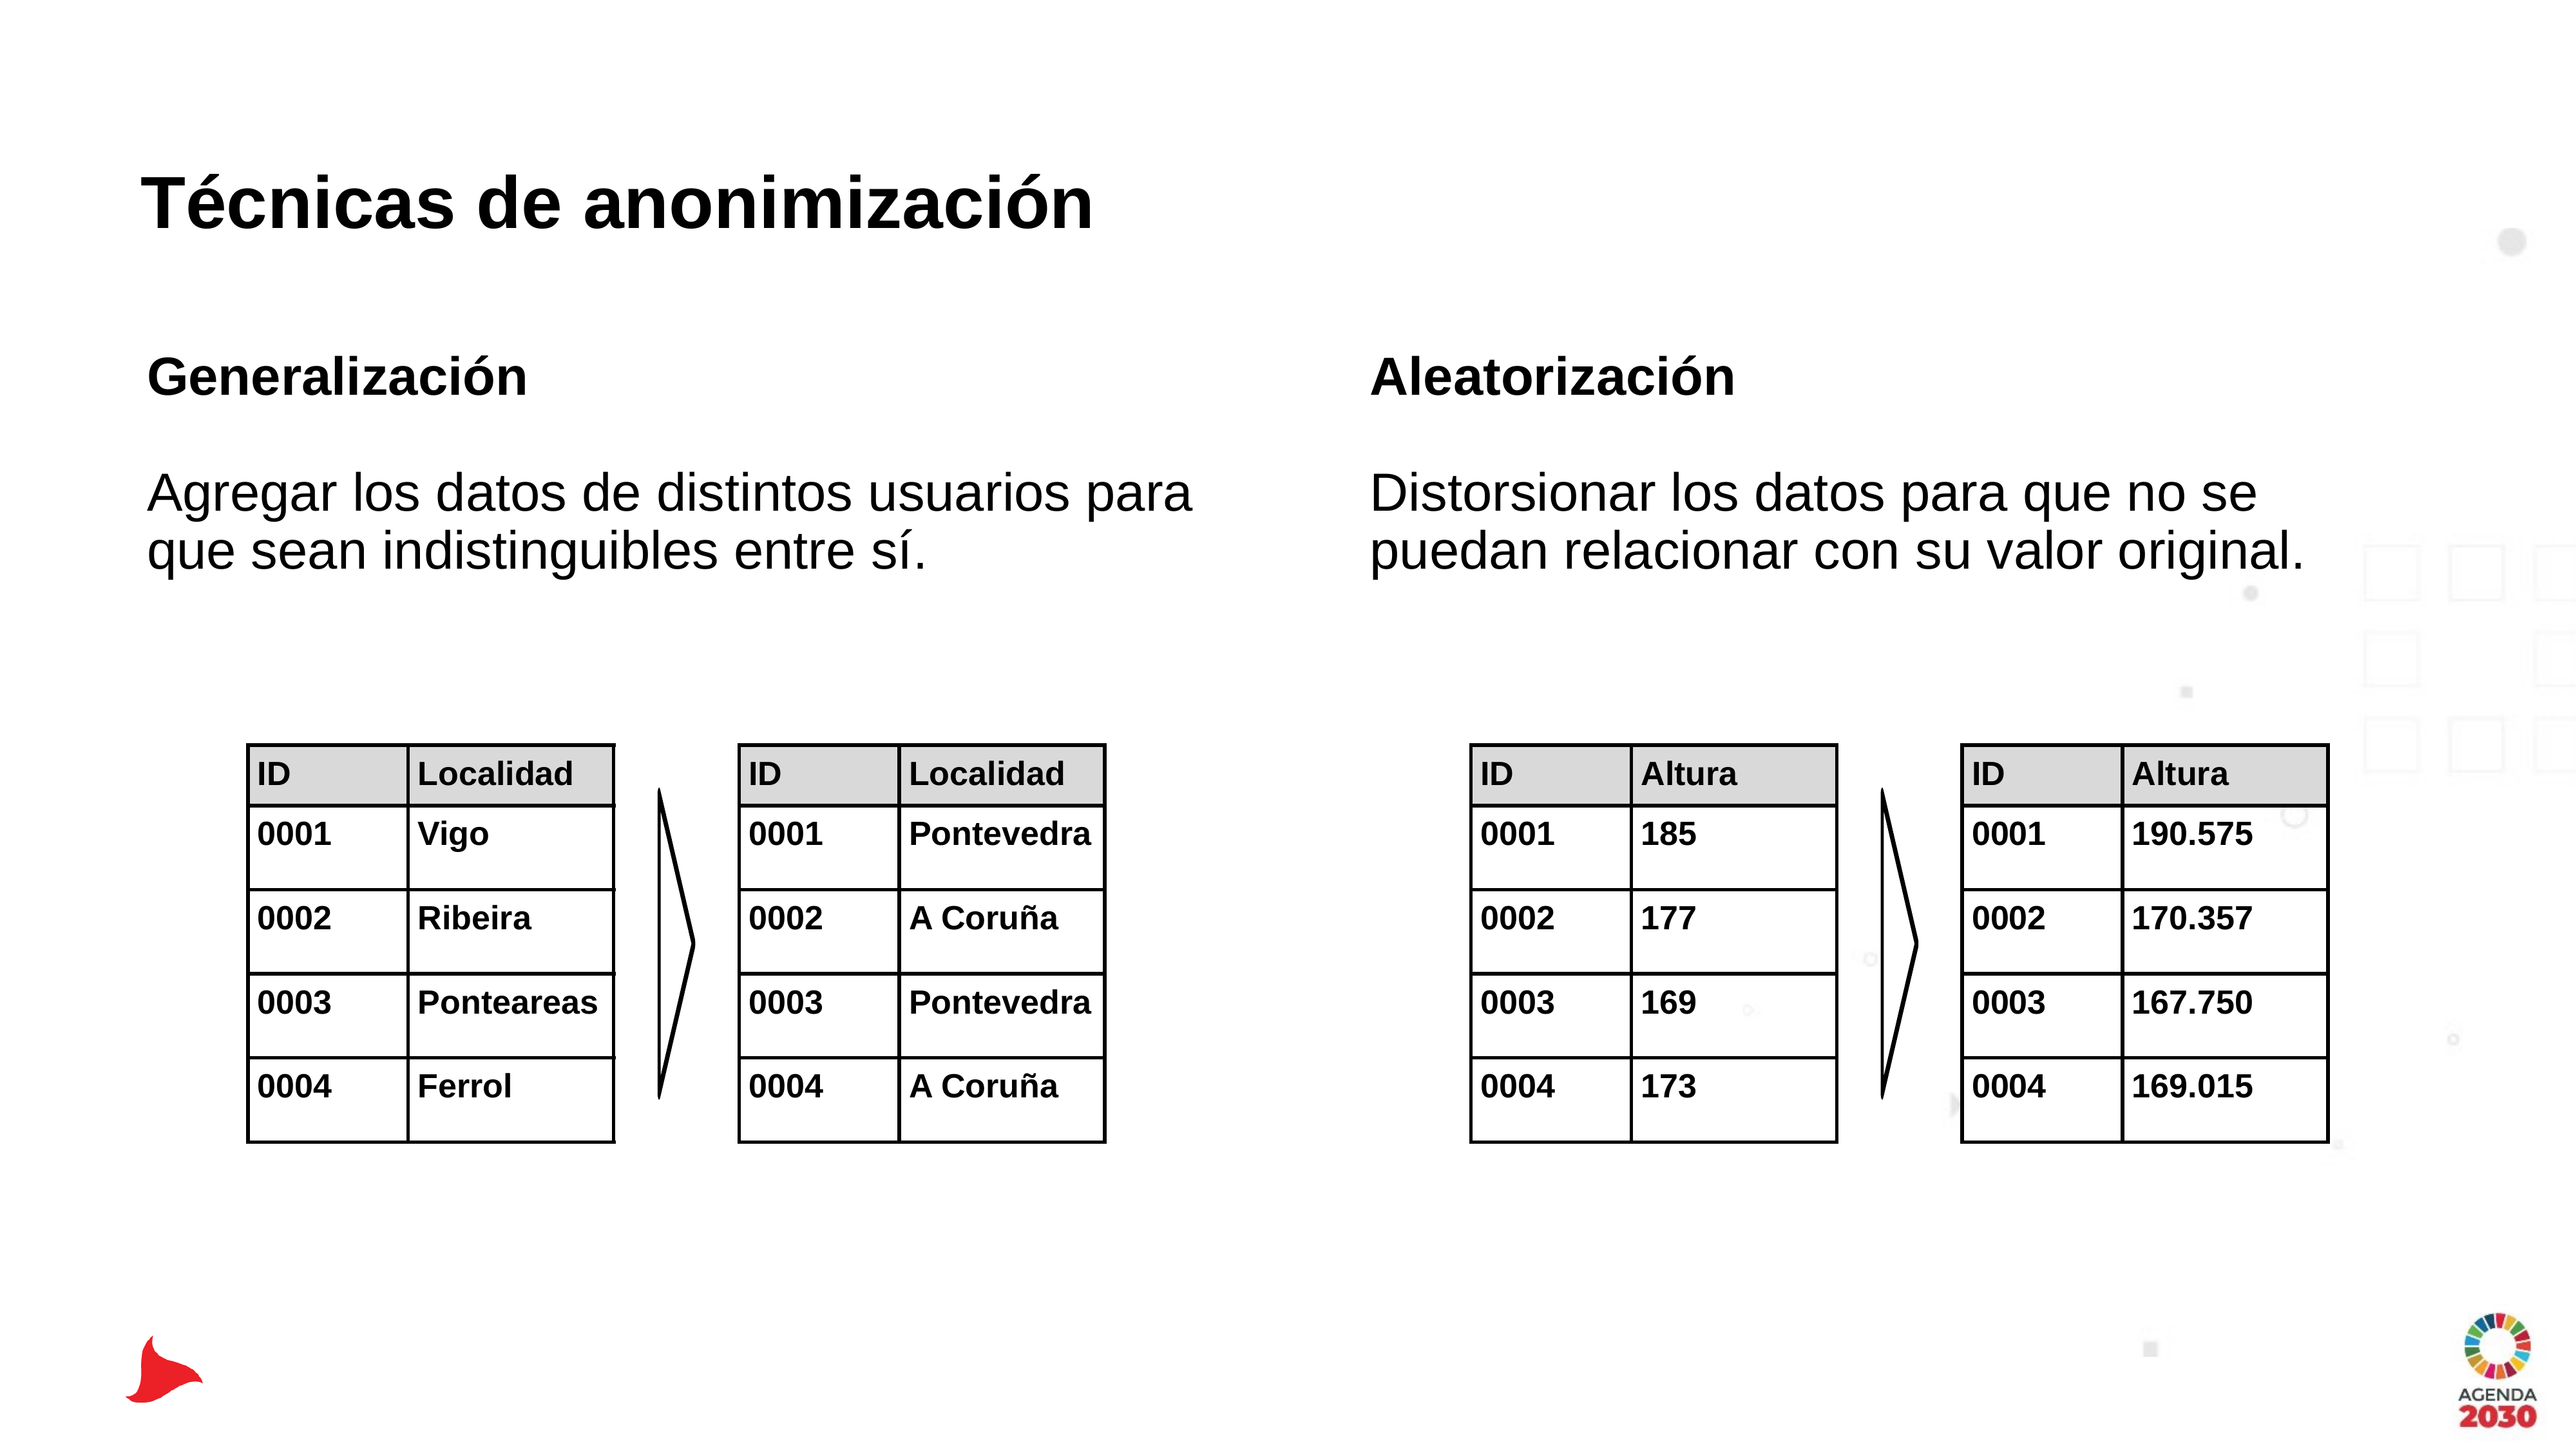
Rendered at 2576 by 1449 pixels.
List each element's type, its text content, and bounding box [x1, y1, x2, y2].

table_cell Ferrol [410, 1059, 612, 1141]
table_cell 0003 [1964, 976, 2121, 1056]
table_cell 190.575 [2124, 808, 2326, 888]
text_box [1880, 787, 1919, 1100]
table_cell 169 [1633, 976, 1835, 1056]
table_cell 0004 [1964, 1059, 2121, 1141]
table_header ID [1964, 747, 2121, 804]
text_box [657, 787, 696, 1100]
table_cell Ponteareas [410, 976, 612, 1056]
table_cell 185 [1633, 808, 1835, 888]
table_cell 0004 [250, 1059, 406, 1141]
table_header Altura [1633, 747, 1835, 804]
table_cell A Coruña [901, 891, 1103, 972]
table_cell 0002 [250, 891, 406, 972]
table_cell 169.015 [2124, 1059, 2326, 1141]
table_cell 0001 [741, 808, 897, 888]
title Técnicas de anonimización [131, 77, 2454, 249]
table_cell 0002 [1473, 891, 1630, 972]
table_cell 0002 [1964, 891, 2121, 972]
table_cell 0004 [741, 1059, 897, 1141]
table_cell 167.750 [2124, 976, 2326, 1056]
table_header ID [741, 747, 897, 804]
picture [126, 1336, 203, 1403]
table_cell 0002 [741, 891, 897, 972]
table_header Localidad [901, 747, 1103, 804]
table_cell 0001 [1473, 808, 1630, 888]
list Aleatorización Distorsionar los datos para que no se puedan relacionar con su valor original. [1350, 339, 2448, 656]
table_header Localidad [410, 747, 612, 804]
table_cell 177 [1633, 891, 1835, 972]
table_cell Pontevedra [901, 976, 1103, 1056]
table_cell 0004 [1473, 1059, 1630, 1141]
table_cell Vigo [410, 808, 612, 888]
table_cell 170.357 [2124, 891, 2326, 972]
table_cell 0001 [250, 808, 406, 888]
table_cell Ribeira [410, 891, 612, 972]
table_header ID [250, 747, 406, 804]
table_cell 173 [1633, 1059, 1835, 1141]
list Generalización Agregar los datos de distintos usuarios para que sean indistinguibles entre sí. [128, 339, 1225, 656]
table_cell 0003 [250, 976, 406, 1056]
picture [1743, 228, 2576, 1441]
table_cell A Coruña [901, 1059, 1103, 1141]
table_cell 0003 [741, 976, 897, 1056]
table_header Altura [2124, 747, 2326, 804]
table_cell Pontevedra [901, 808, 1103, 888]
table_cell 0003 [1473, 976, 1630, 1056]
table_header ID [1473, 747, 1630, 804]
table_cell 0001 [1964, 808, 2121, 888]
